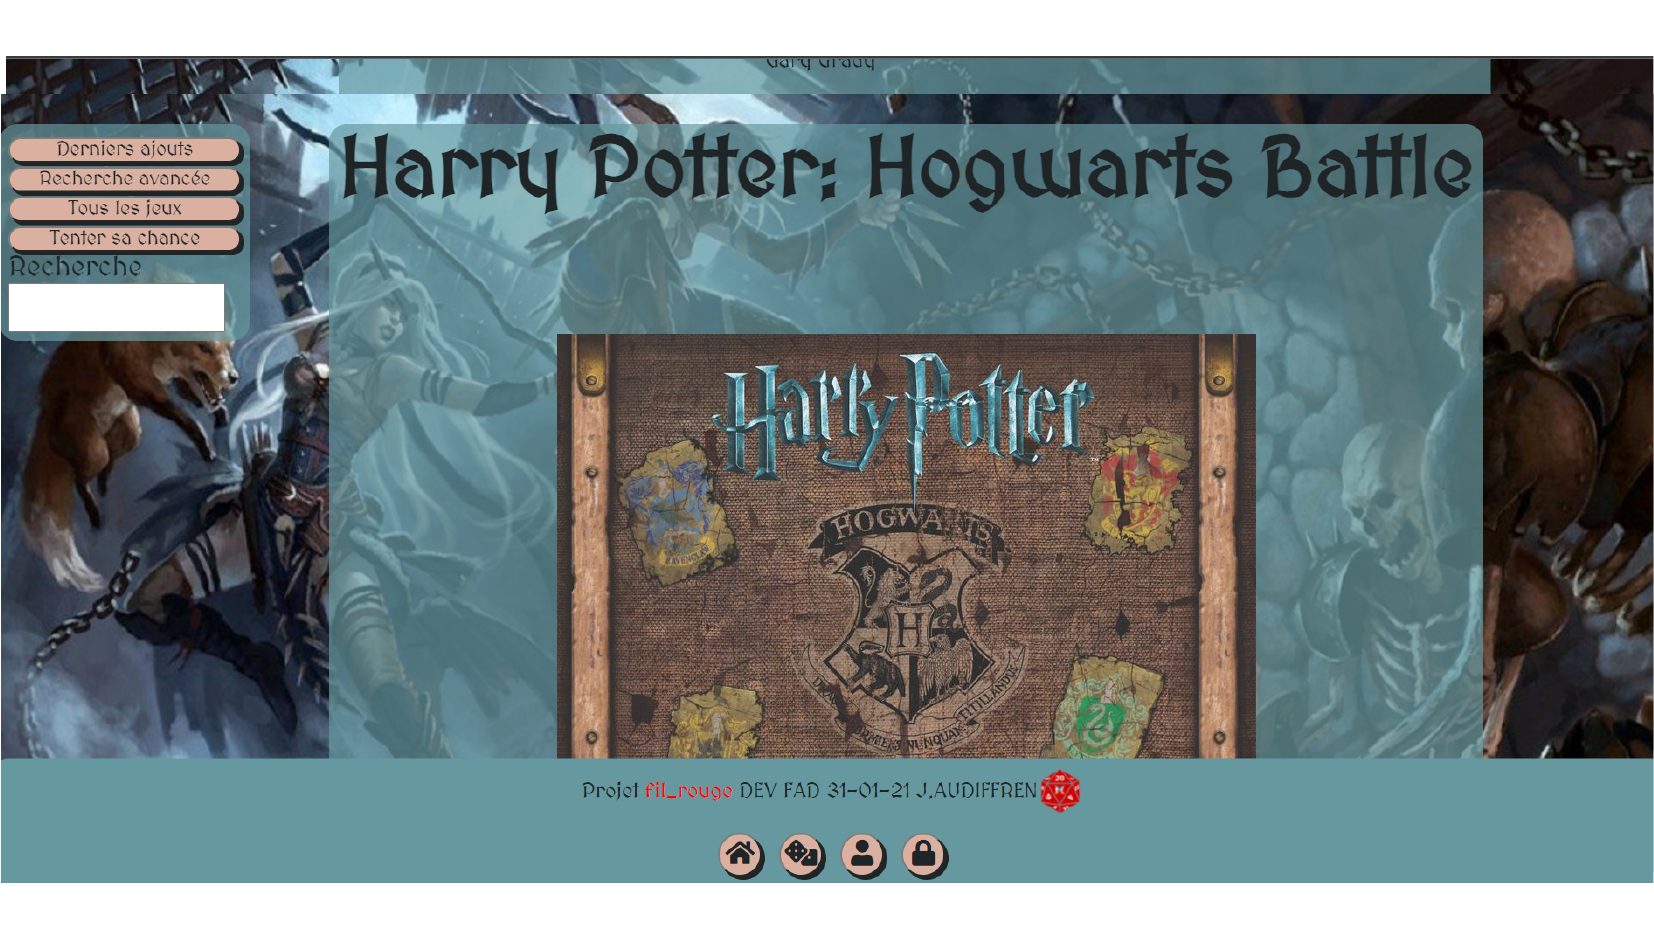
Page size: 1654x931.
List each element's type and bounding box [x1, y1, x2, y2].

picture [1, 56, 1654, 883]
